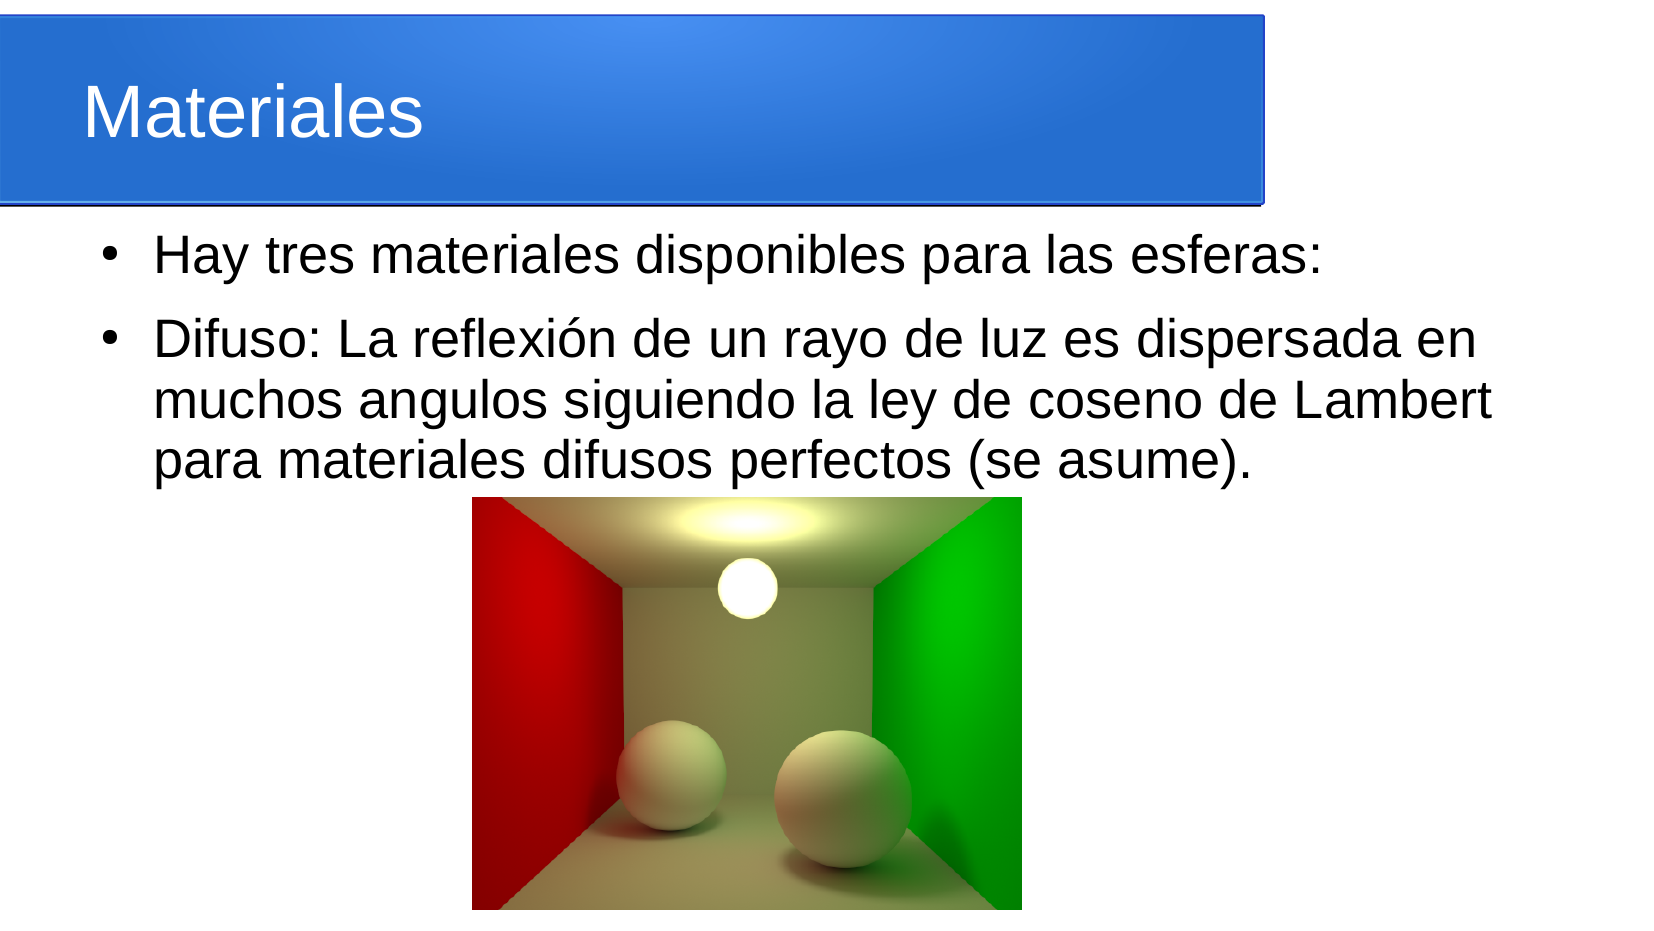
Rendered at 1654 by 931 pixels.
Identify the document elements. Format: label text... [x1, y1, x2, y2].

title Materiales [82, 35, 1235, 189]
list Hay tres materiales disponibles para las esferas: Difuso: La reflexión de un rayo de luz es dispersada en muchos angulos siguiendo la ley de coseno de Lambert para materiales difusos perfectos (se asume). [82, 224, 1571, 764]
picture [472, 497, 1022, 910]
